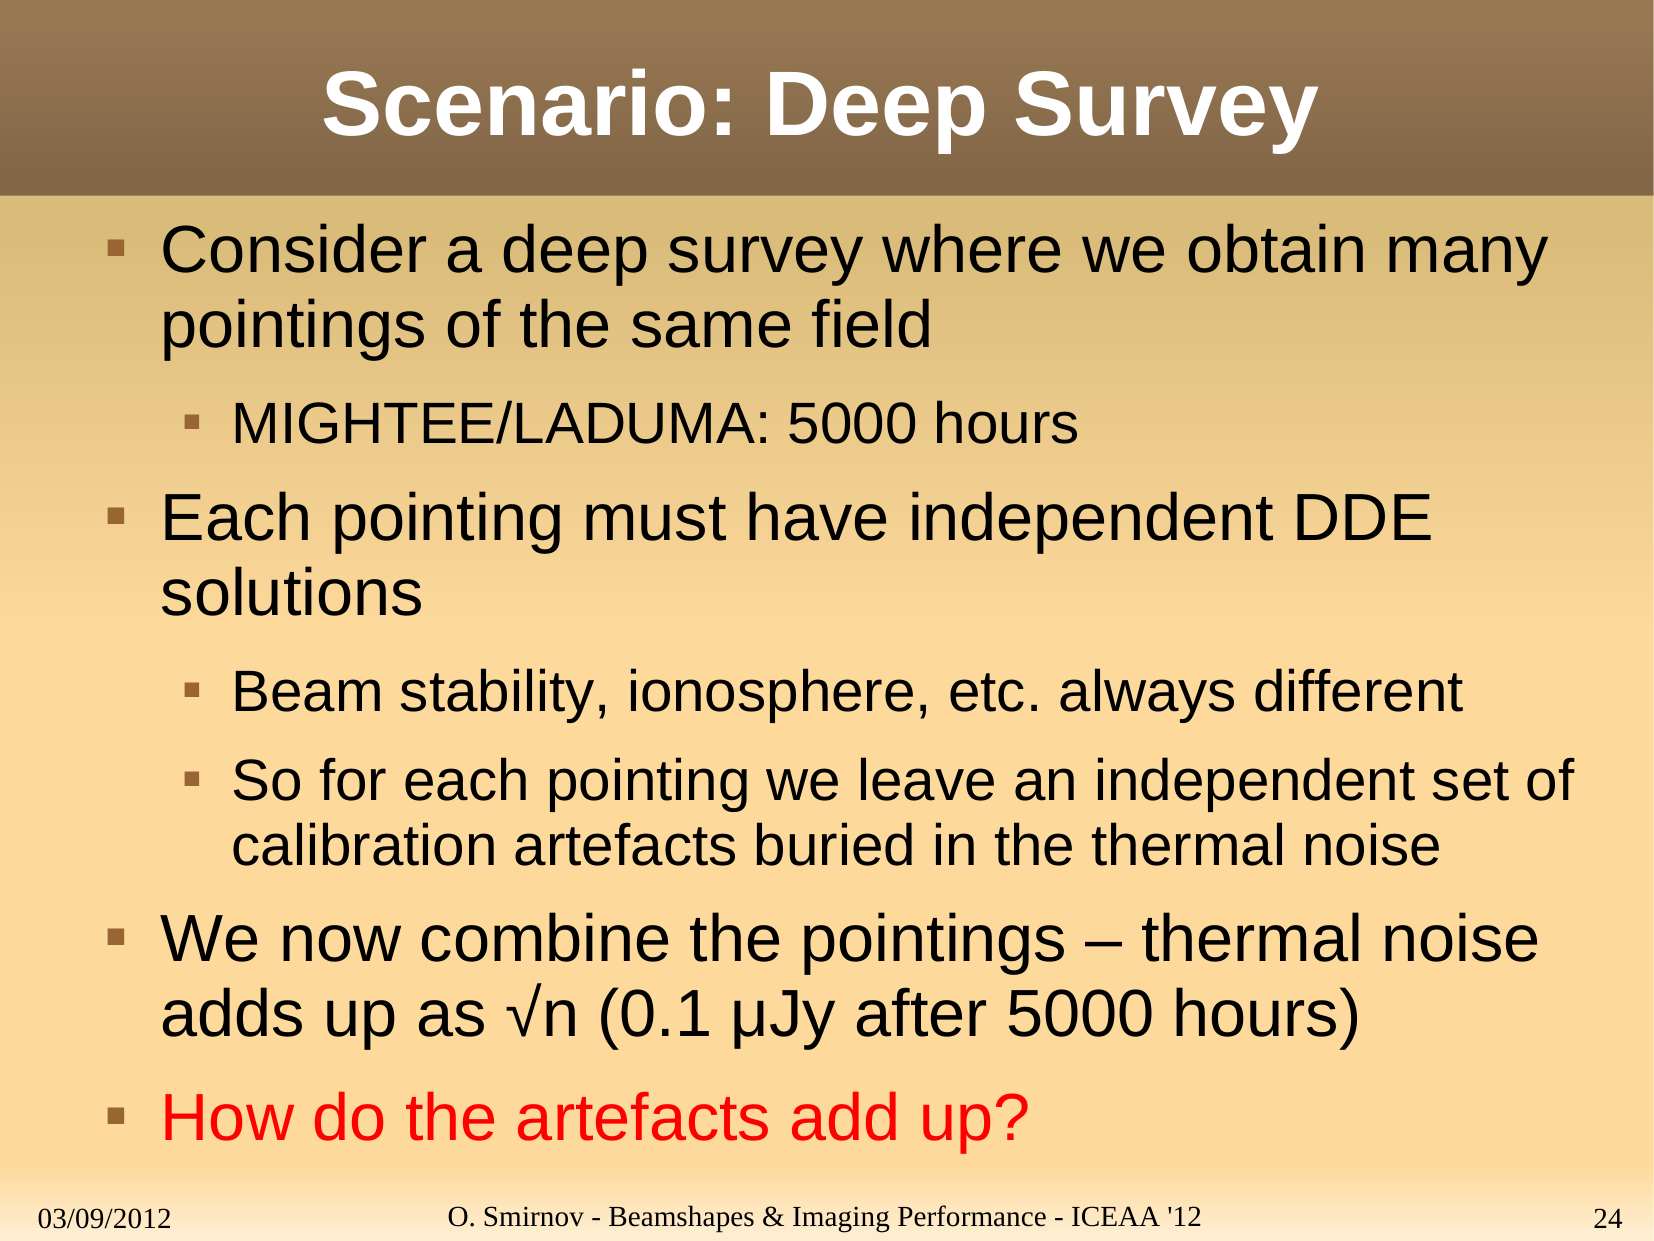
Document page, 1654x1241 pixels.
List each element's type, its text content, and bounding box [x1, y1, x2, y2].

list Consider a deep survey where we obtain many pointings of the same field MIGHTEE/LADUMA: 5000 hours Each pointing must have independent DDE solutions Beam stability, ionosphere, etc. always different So for each pointing we leave an independent set of calibration artefacts buried in the thermal noise We now combine the pointings – thermal noise adds up as √n (0.1 μJy after 5000 hours) How do the artefacts add up? [90, 212, 1579, 1156]
picture [0, 0, 1654, 1241]
title Scenario: Deep Survey [76, 0, 1565, 208]
